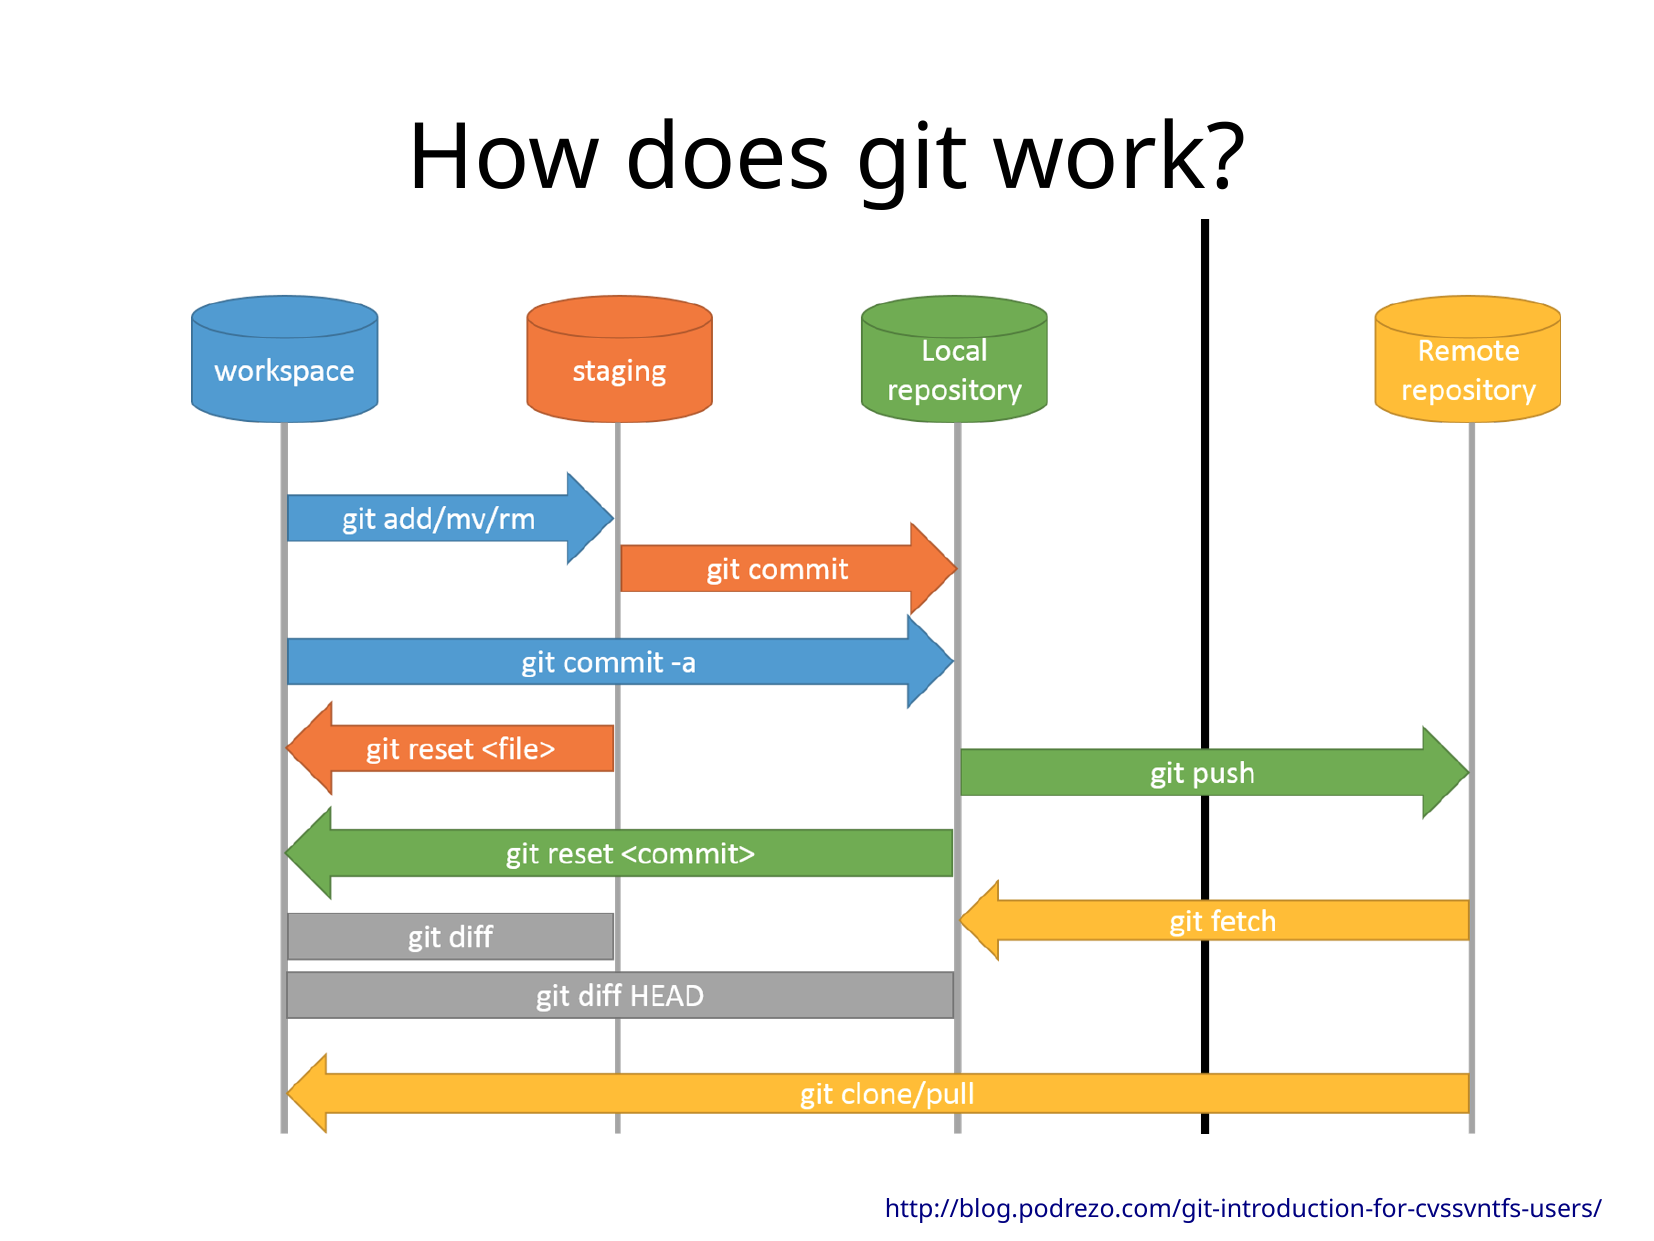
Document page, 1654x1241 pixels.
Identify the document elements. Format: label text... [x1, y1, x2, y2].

picture [191, 219, 1561, 1134]
text_box http://blog.podrezo.com/git-introduction-for-cvssvntfs-users/ [870, 1183, 1651, 1241]
title How does git work? [82, 49, 1571, 257]
